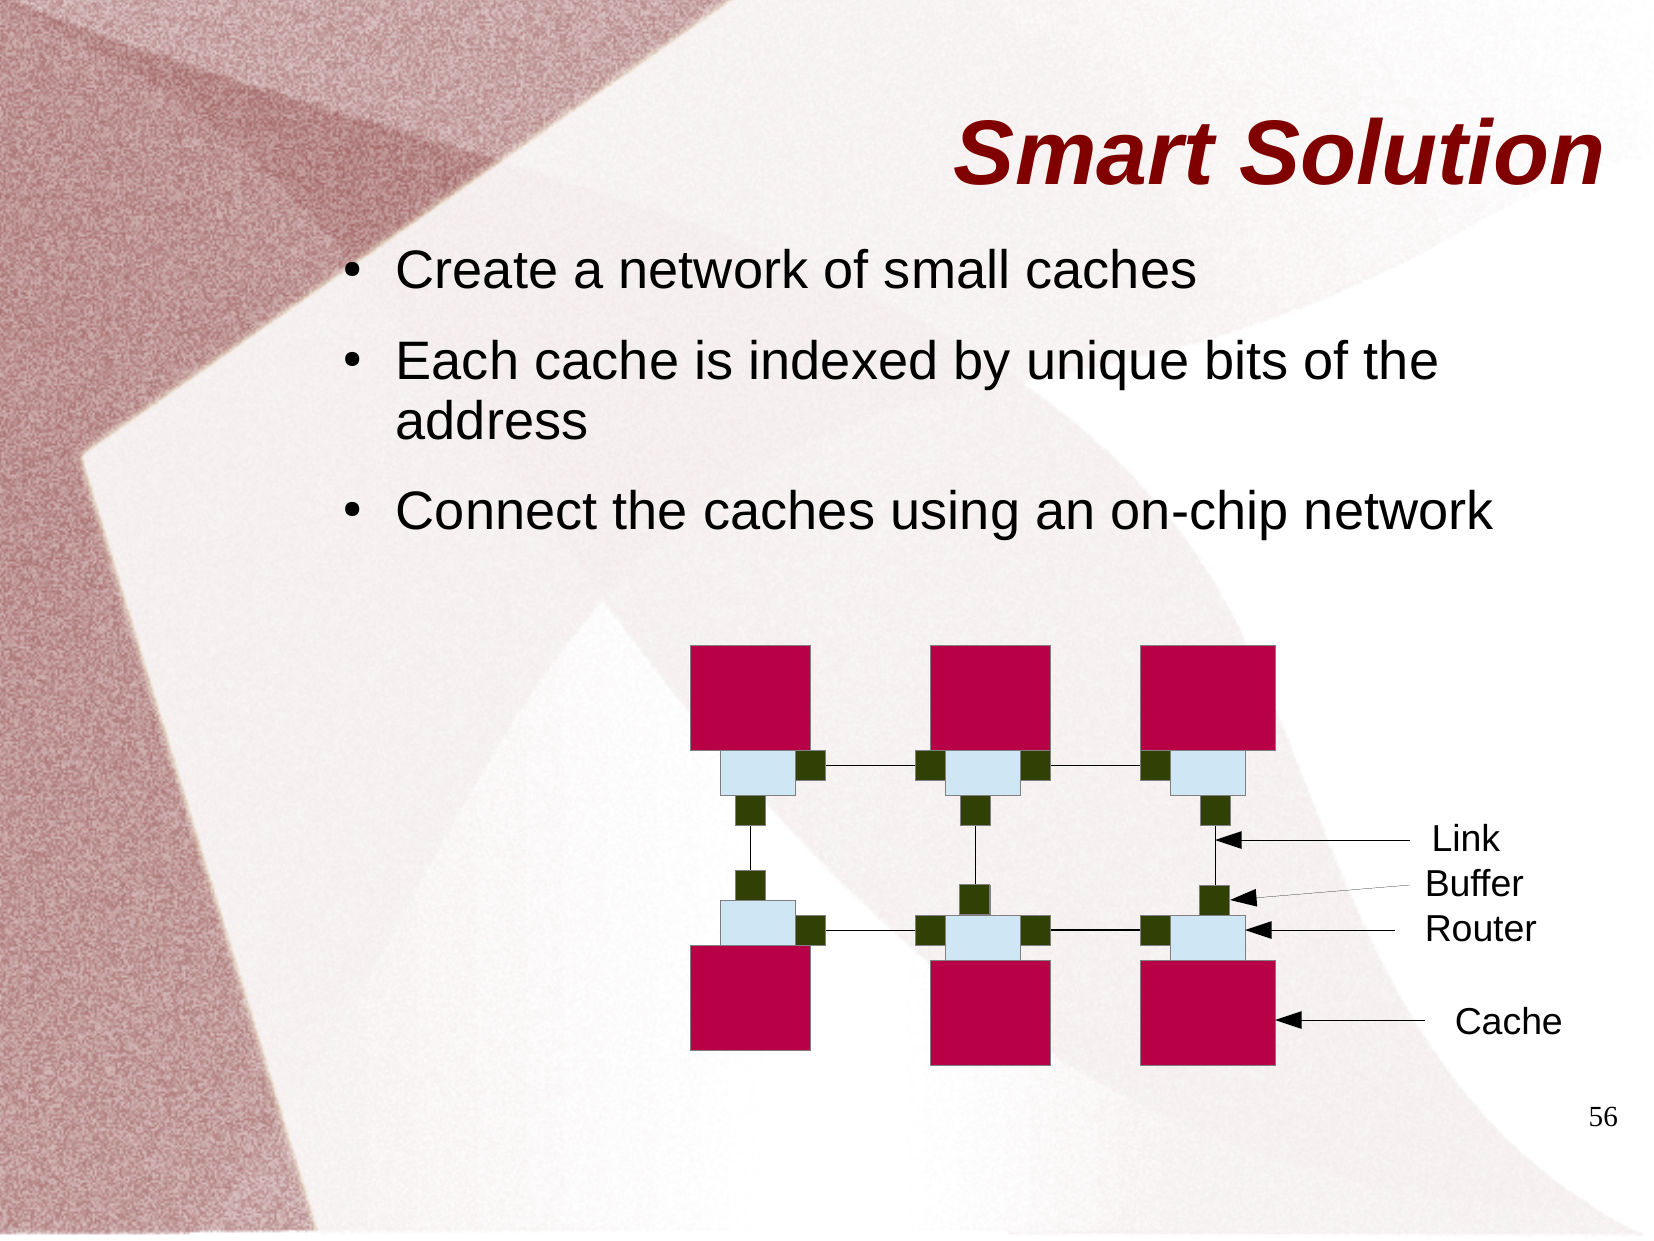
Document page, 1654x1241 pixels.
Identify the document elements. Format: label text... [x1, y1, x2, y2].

text_box [690, 645, 826, 826]
picture [0, 0, 1654, 1241]
text_box [915, 645, 1051, 826]
text_box [915, 884, 1051, 1066]
text_box Router [1410, 900, 1552, 957]
text_box Cache [1440, 993, 1578, 1051]
text_box [1140, 645, 1276, 826]
text_box Buffer [1410, 855, 1539, 912]
title Smart Solution [596, 49, 1607, 257]
text_box Link [1416, 810, 1516, 867]
list Create a network of small caches Each cache is indexed by unique bits of the address Connect the caches using an on-chip network [324, 240, 1601, 550]
text_box [690, 870, 826, 1051]
text_box [1140, 885, 1276, 1066]
